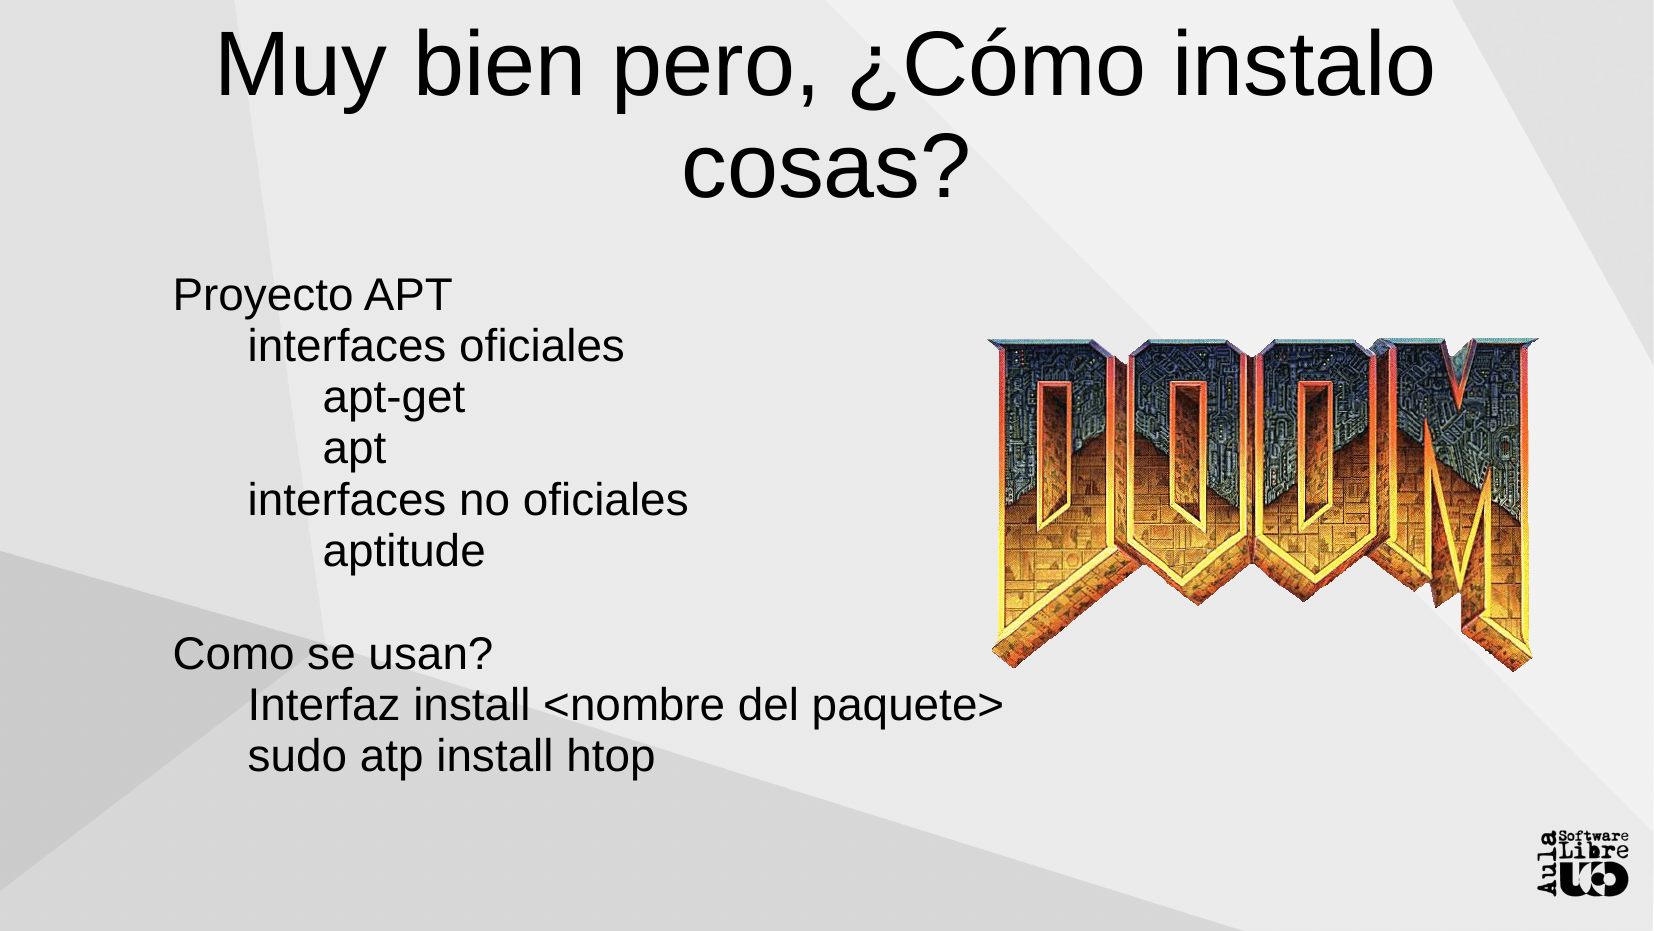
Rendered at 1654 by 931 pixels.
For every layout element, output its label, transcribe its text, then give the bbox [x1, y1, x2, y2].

subtitle Proyecto APT interfaces oficiales apt-get apt interfaces no oficiales aptitude Como se usan? Interfaz install <nombre del paquete> sudo atp install htop [172, 240, 1006, 862]
title Muy bien pero, ¿Cómo instalo cosas? [82, 12, 1571, 218]
picture [0, 0, 1654, 931]
